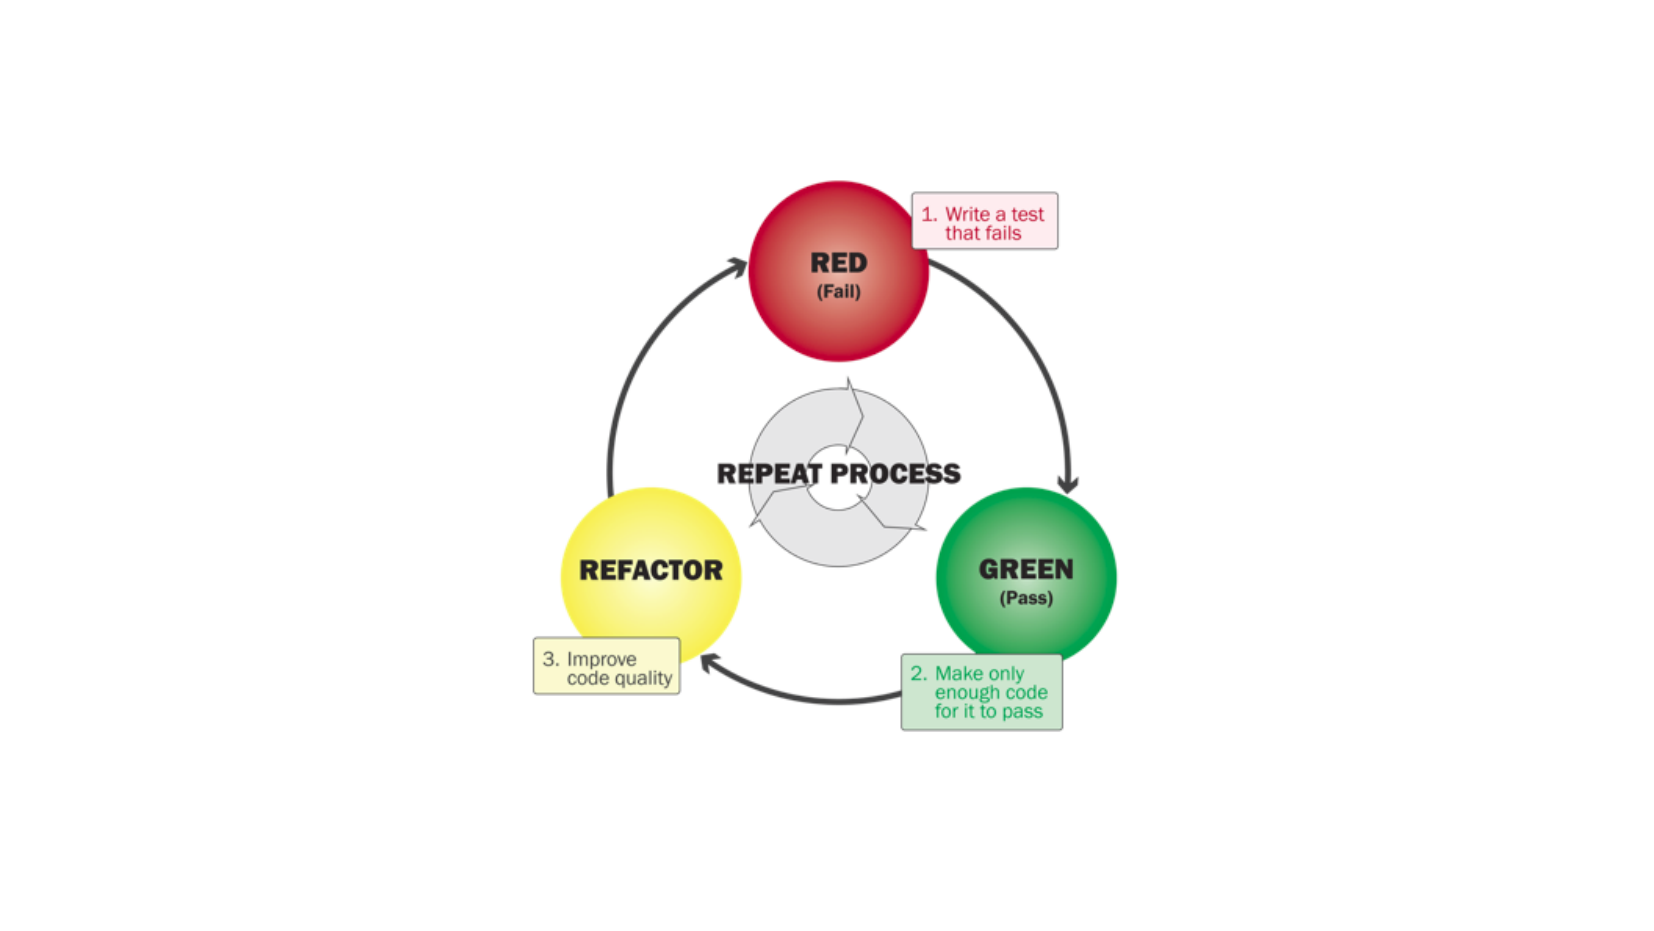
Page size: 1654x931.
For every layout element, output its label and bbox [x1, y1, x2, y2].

picture [508, 151, 1145, 779]
